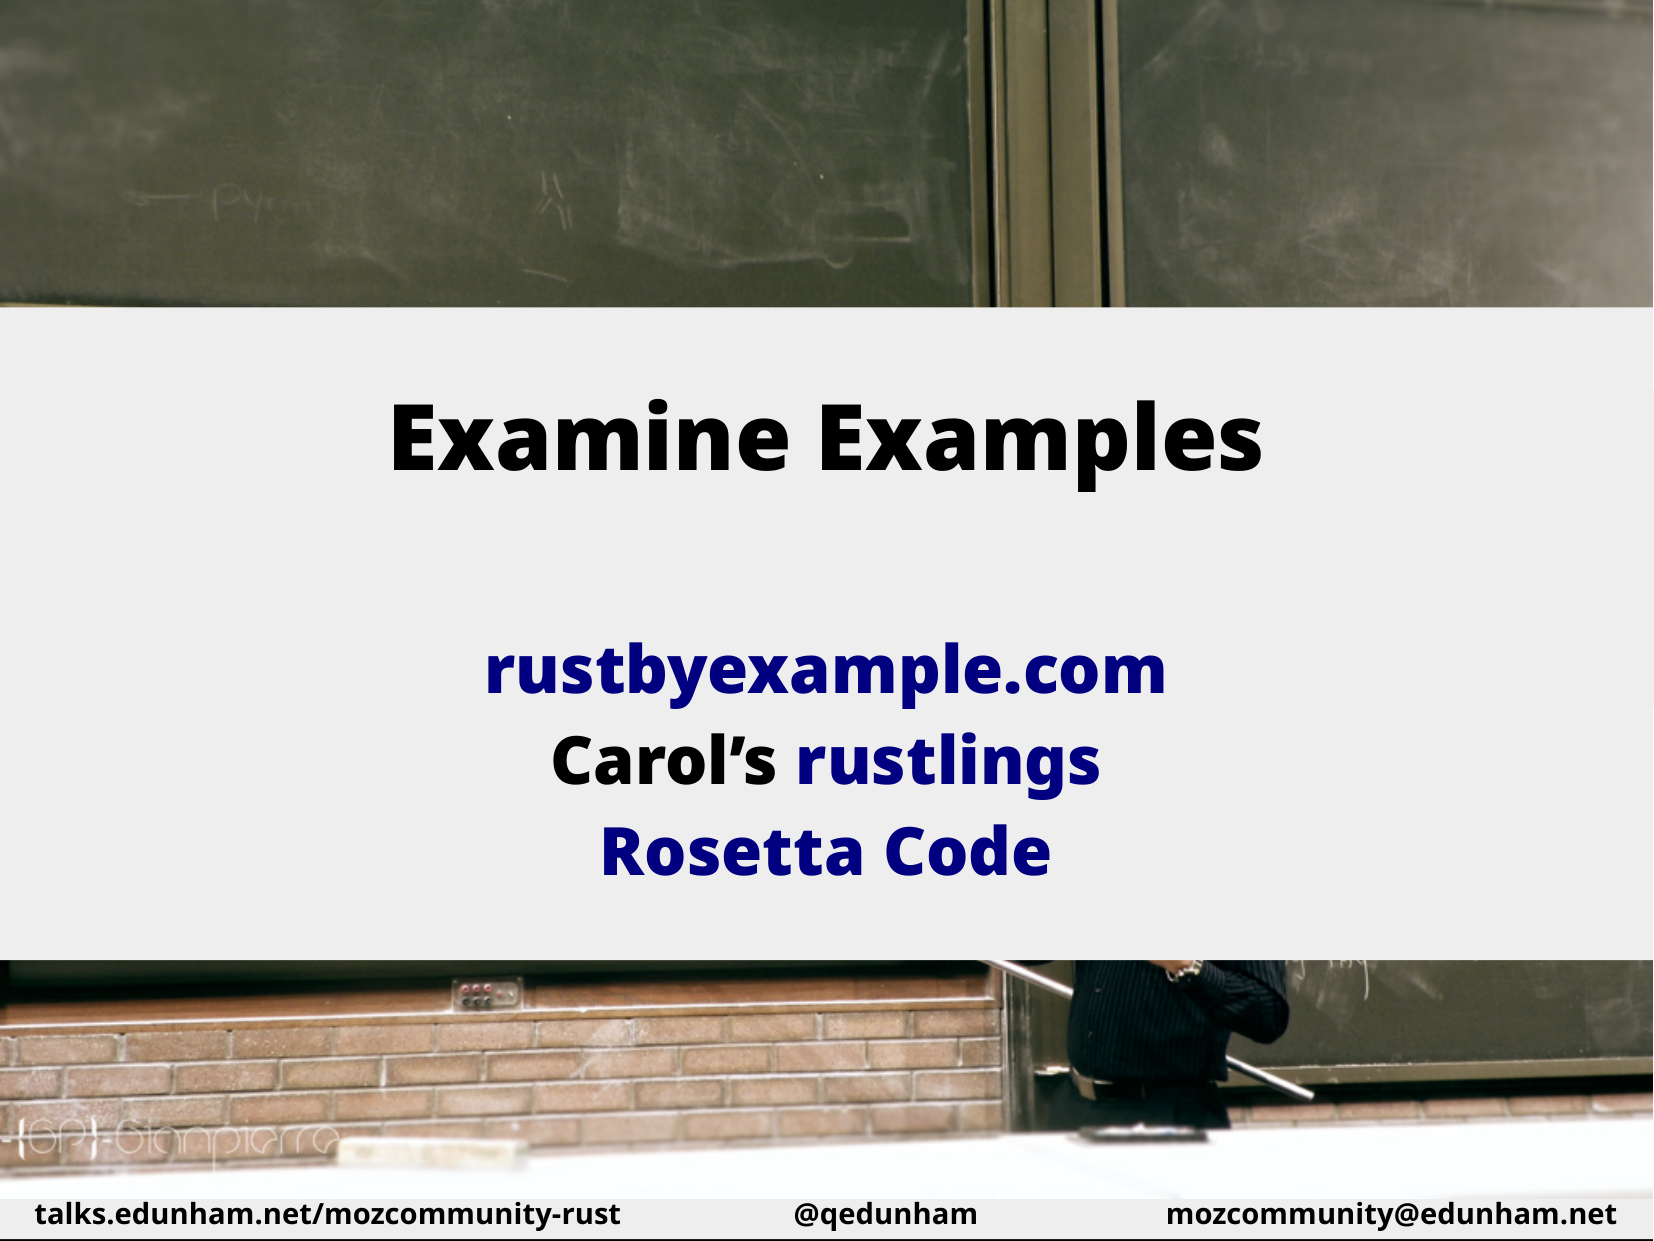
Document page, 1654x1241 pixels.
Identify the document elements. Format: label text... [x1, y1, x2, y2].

title Examine Examples rustbyexample.com Carol’s rustlings Rosetta Code [0, 307, 1653, 961]
picture [0, 0, 1653, 307]
picture [0, 961, 1653, 1199]
